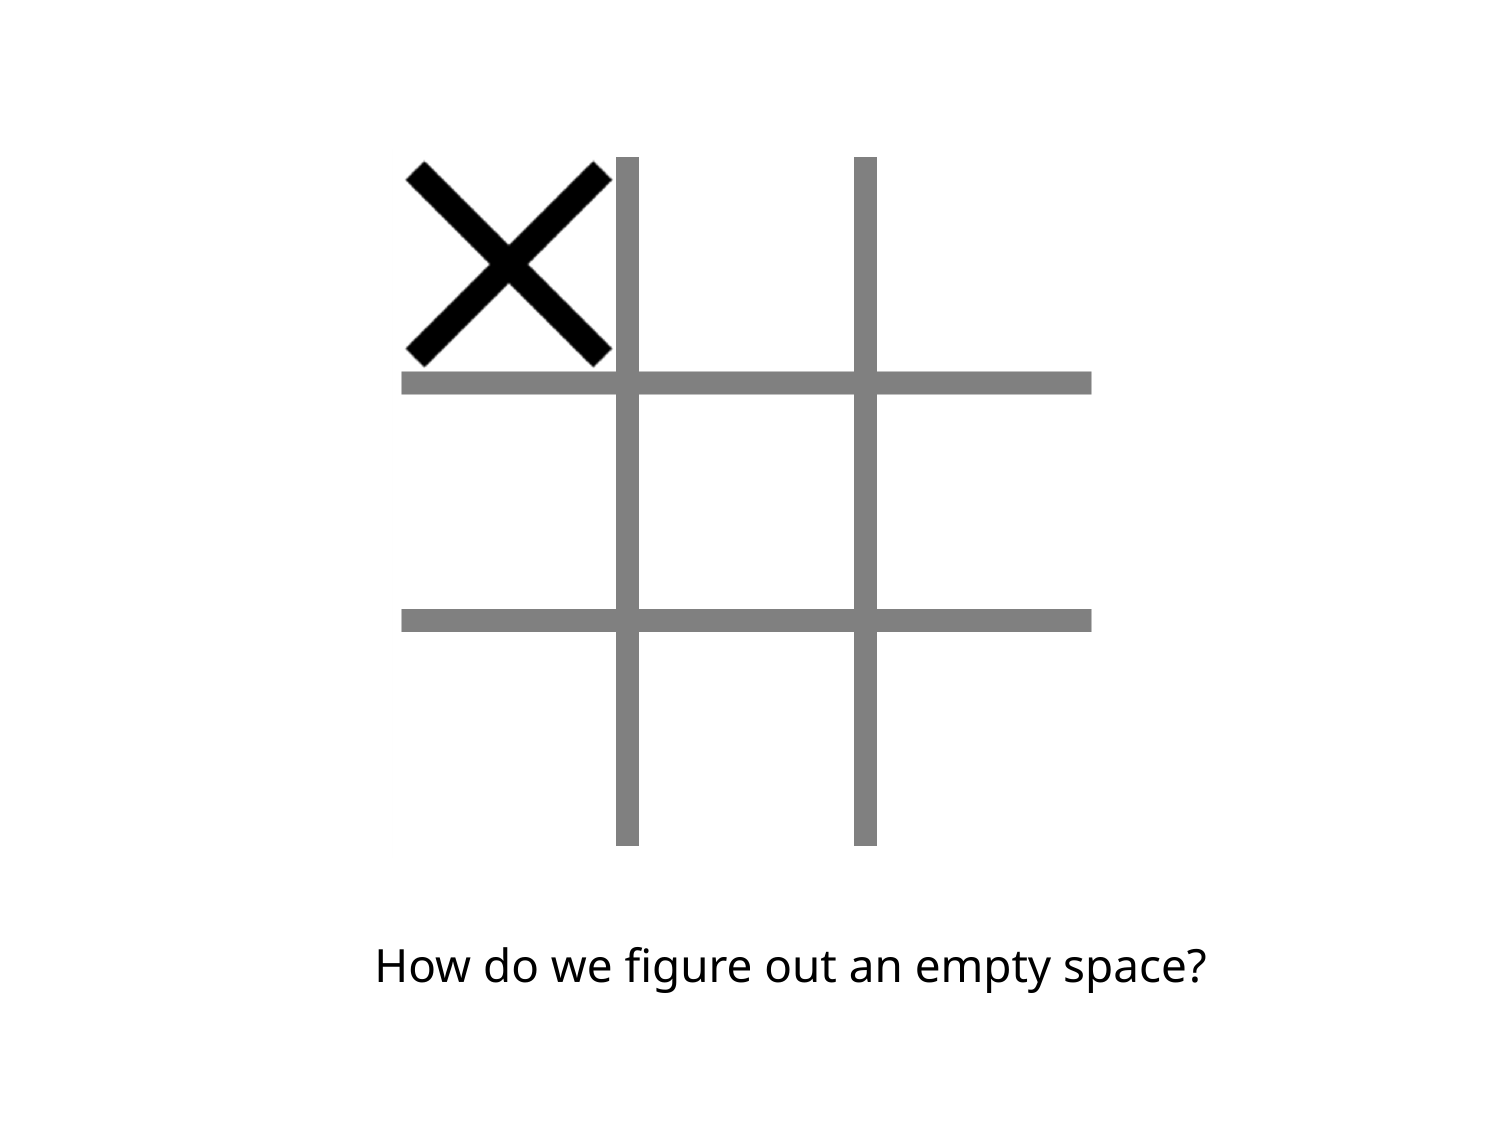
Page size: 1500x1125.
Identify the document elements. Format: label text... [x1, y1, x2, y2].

picture [392, 149, 1108, 858]
text_box How do we figure out an empty space? [354, 921, 1228, 1059]
